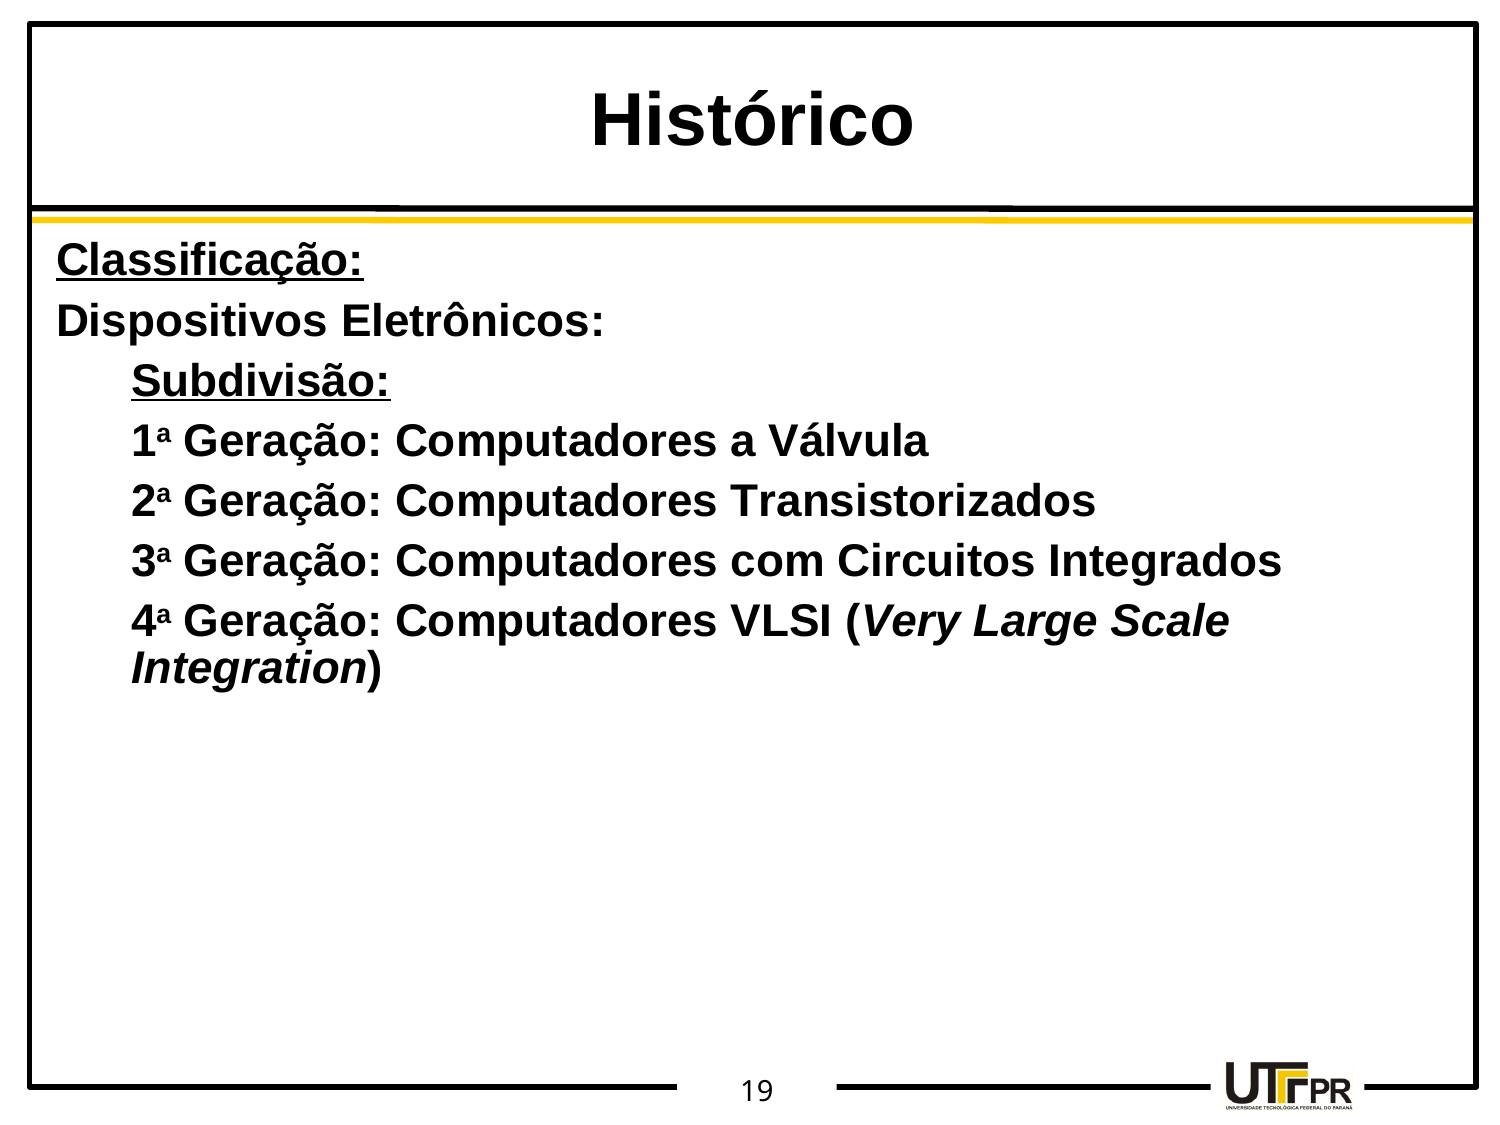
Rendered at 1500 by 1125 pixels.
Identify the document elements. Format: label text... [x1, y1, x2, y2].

list Classificação: Dispositivos Eletrônicos: Subdivisão: 1a Geração: Computadores a Válvula 2a Geração: Computadores Transistorizados 3a Geração: Computadores com Circuitos Integrados 4a Geração: Computadores VLSI (Very Large Scale Integration) [41, 231, 1459, 1059]
title Histórico [29, 47, 1477, 196]
picture [1225, 1062, 1353, 1110]
